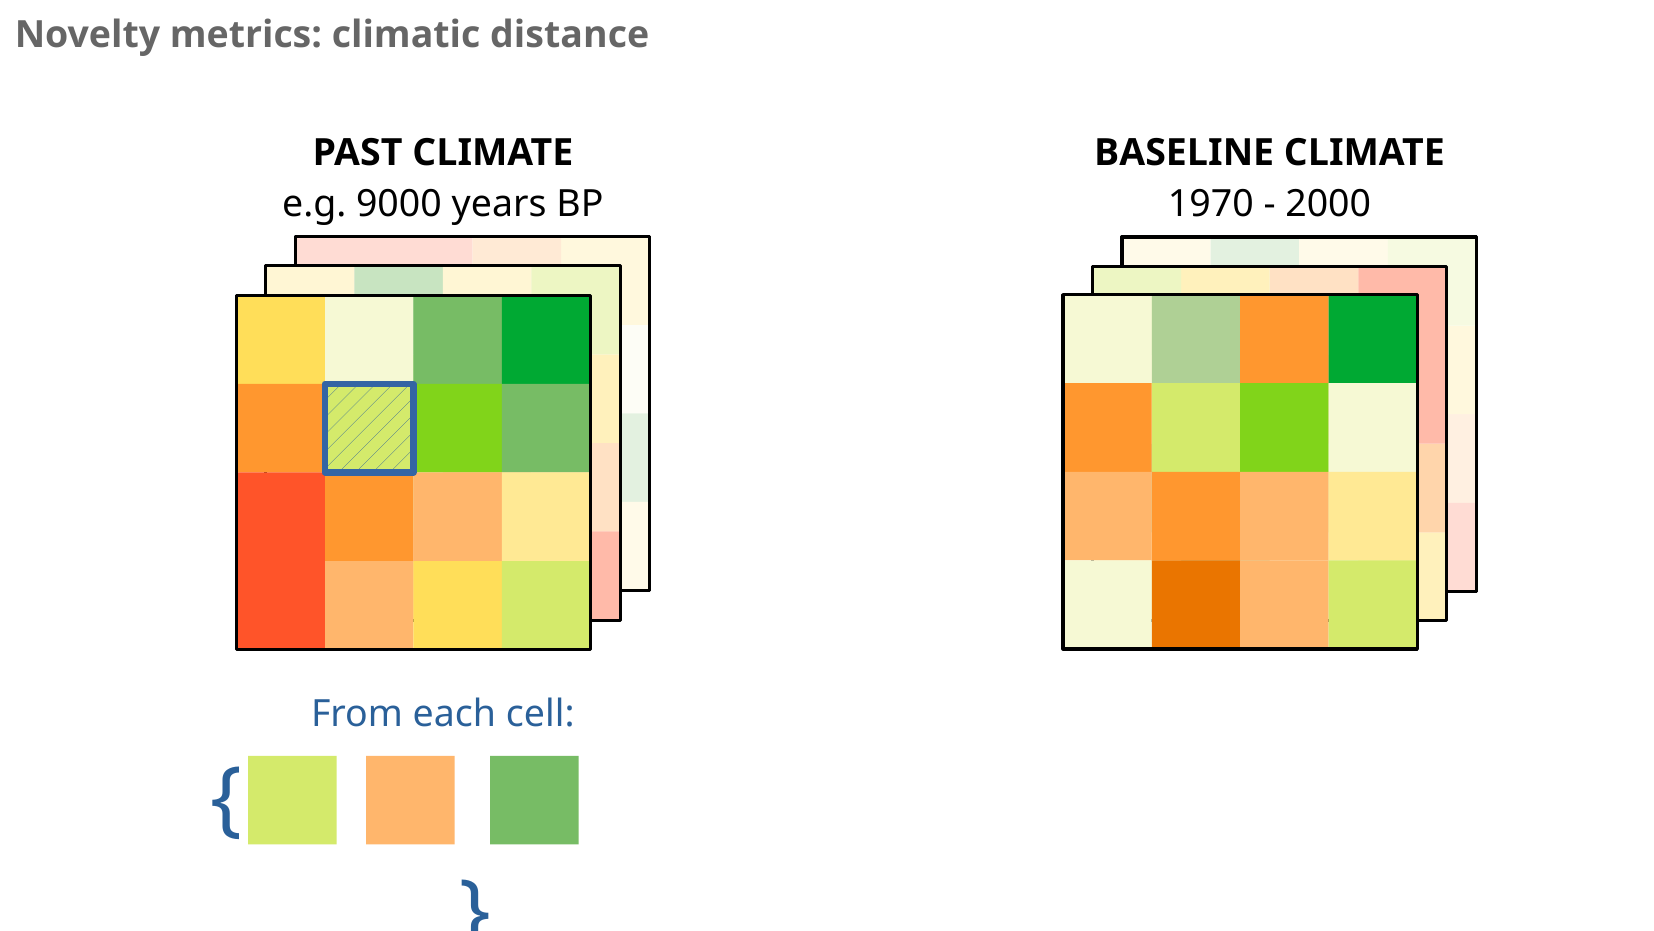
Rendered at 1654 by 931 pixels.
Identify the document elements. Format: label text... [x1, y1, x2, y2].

text_box PAST CLIMATE e.g. 9000 years BP [236, 118, 650, 235]
text_box BASELINE CLIMATE 1970 - 2000 [1062, 118, 1477, 236]
text_box Novelty metrics: climatic distance [0, 0, 1654, 118]
text_box [238, 297, 589, 648]
text_box [1065, 296, 1416, 647]
text_box [1122, 237, 1477, 592]
text_box [295, 236, 650, 591]
text_box [490, 755, 579, 845]
text_box From each cell: { ; ; … } [147, 679, 739, 916]
text_box [366, 755, 455, 845]
text_box [267, 267, 619, 619]
text_box [1094, 268, 1445, 619]
text_box [248, 755, 337, 845]
